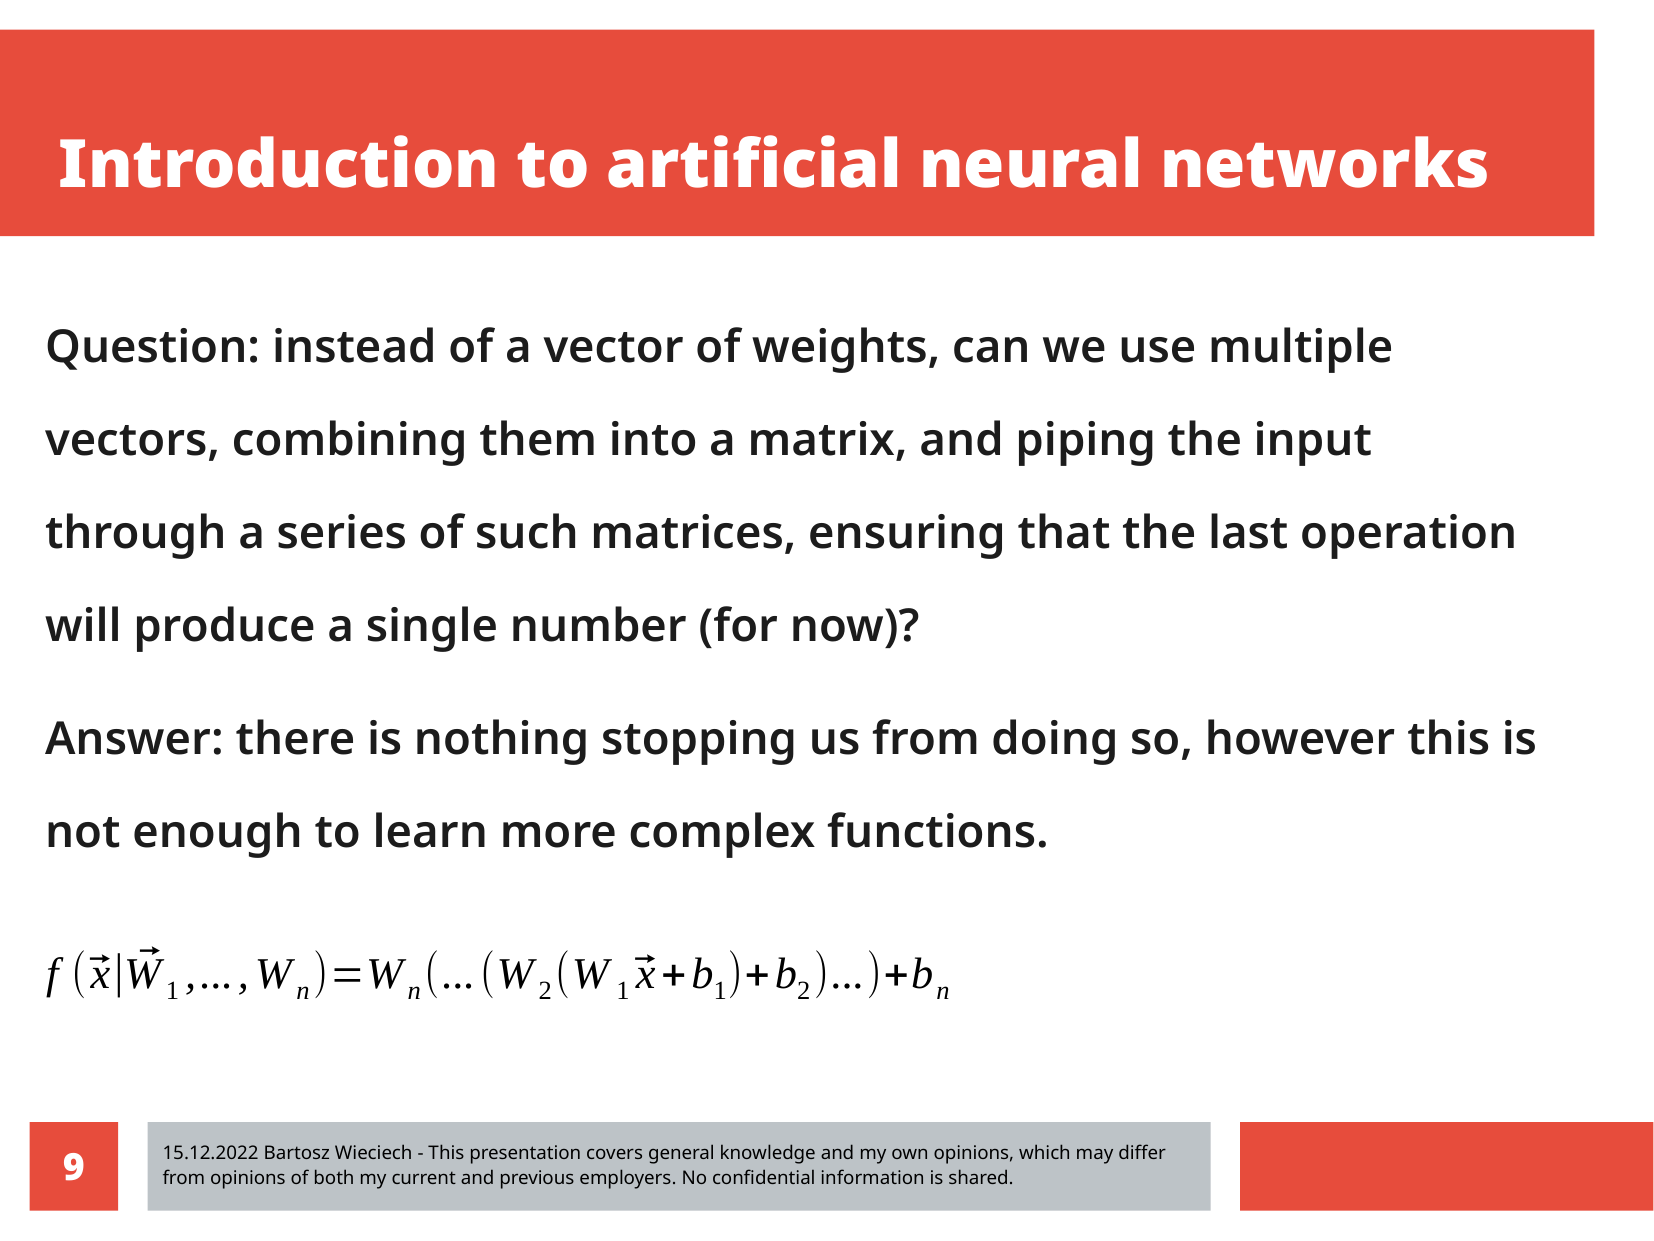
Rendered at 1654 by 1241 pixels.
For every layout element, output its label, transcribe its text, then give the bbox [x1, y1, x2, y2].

chart [35, 945, 961, 1006]
title Introduction to artificial neural networks [59, 59, 1595, 207]
list Question: instead of a vector of weights, can we use multiple vectors, combining them into a matrix, and piping the input through a series of such matrices, ensuring that the last operation will produce a single number (for now)? Answer: there is nothing stopping us from doing so, however this is not enough to learn more complex functions. [45, 282, 1551, 871]
chart [566, 690, 685, 750]
